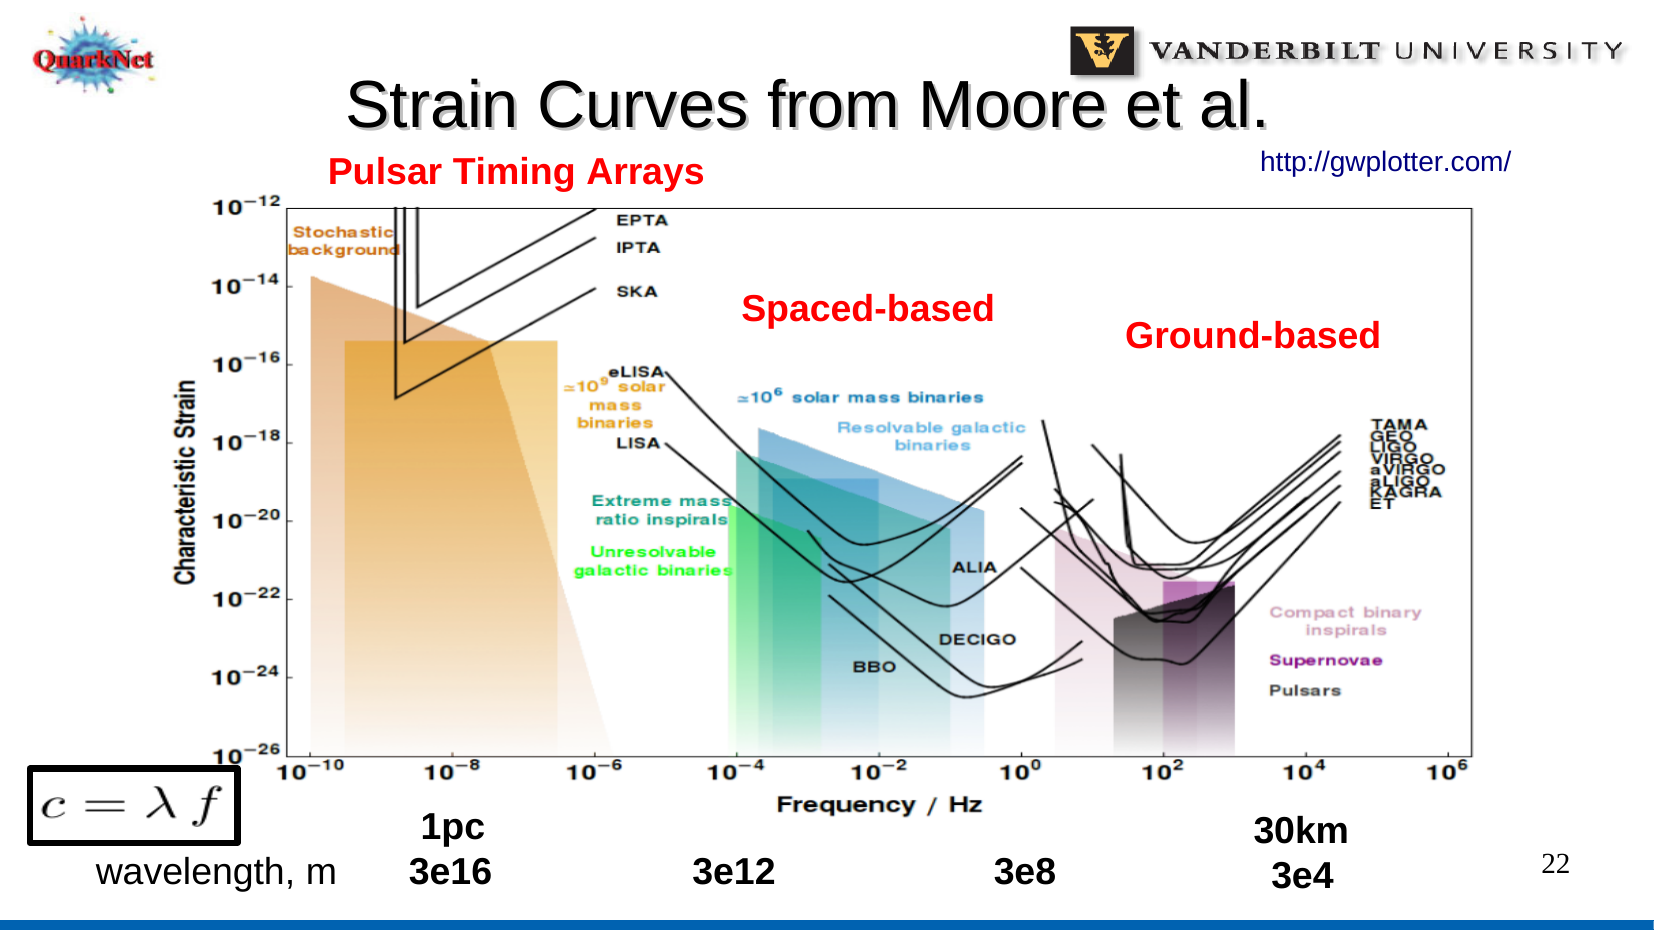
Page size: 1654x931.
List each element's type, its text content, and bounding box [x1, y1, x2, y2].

text_box Spaced-based [726, 274, 1011, 337]
title Strain Curves from Moore et al. [82, 67, 1571, 142]
text_box http://gwplotter.com/ [1245, 134, 1613, 185]
text_box 3e16 [394, 837, 507, 900]
picture [1067, 23, 1638, 86]
picture [135, 168, 1520, 844]
text_box Ground-based [1110, 301, 1397, 364]
text_box Pulsar Timing Arrays [313, 137, 720, 200]
text_box 30km [1238, 797, 1367, 859]
text_box 3e12 [677, 837, 953, 900]
text_box wavelength, m [81, 837, 352, 900]
picture [32, 771, 235, 840]
picture [19, 12, 166, 102]
text_box 3e4 [1256, 859, 1349, 904]
text_box 3e8 [978, 837, 1071, 900]
text_box 1pc [405, 792, 501, 855]
